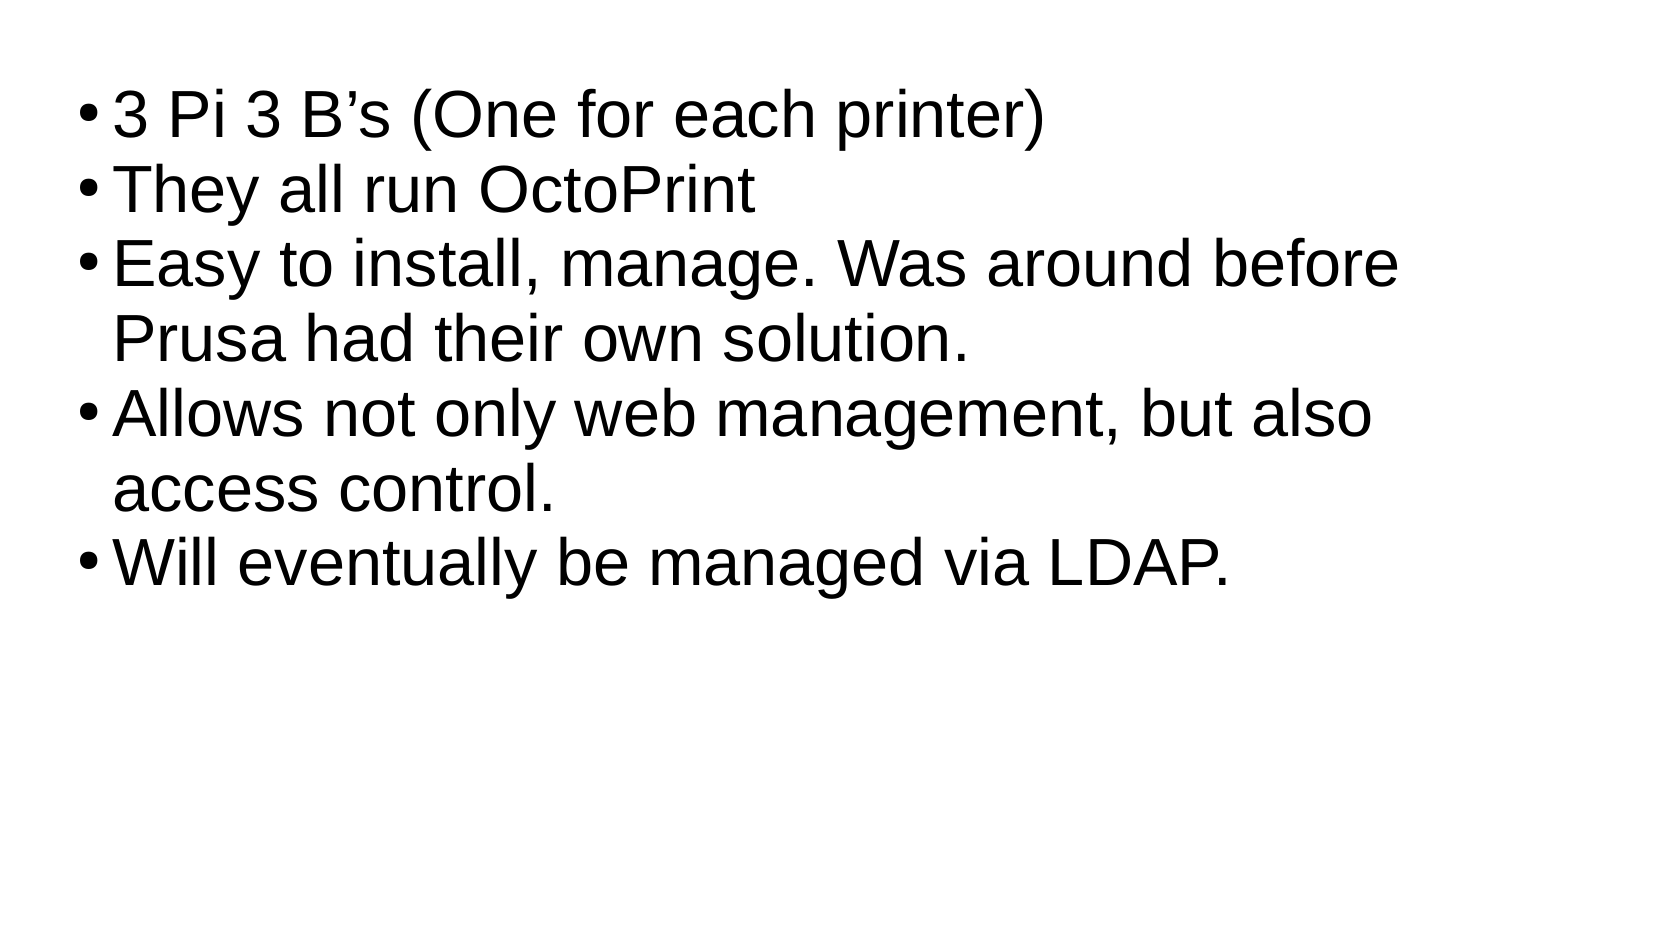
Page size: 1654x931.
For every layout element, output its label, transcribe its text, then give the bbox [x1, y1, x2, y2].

subtitle 3 Pi 3 B’s (One for each printer) They all run OctoPrint Easy to install, manage. Was around before Prusa had their own solution. Allows not only web management, but also access control. Will eventually be managed via LDAP. [76, 76, 1565, 797]
